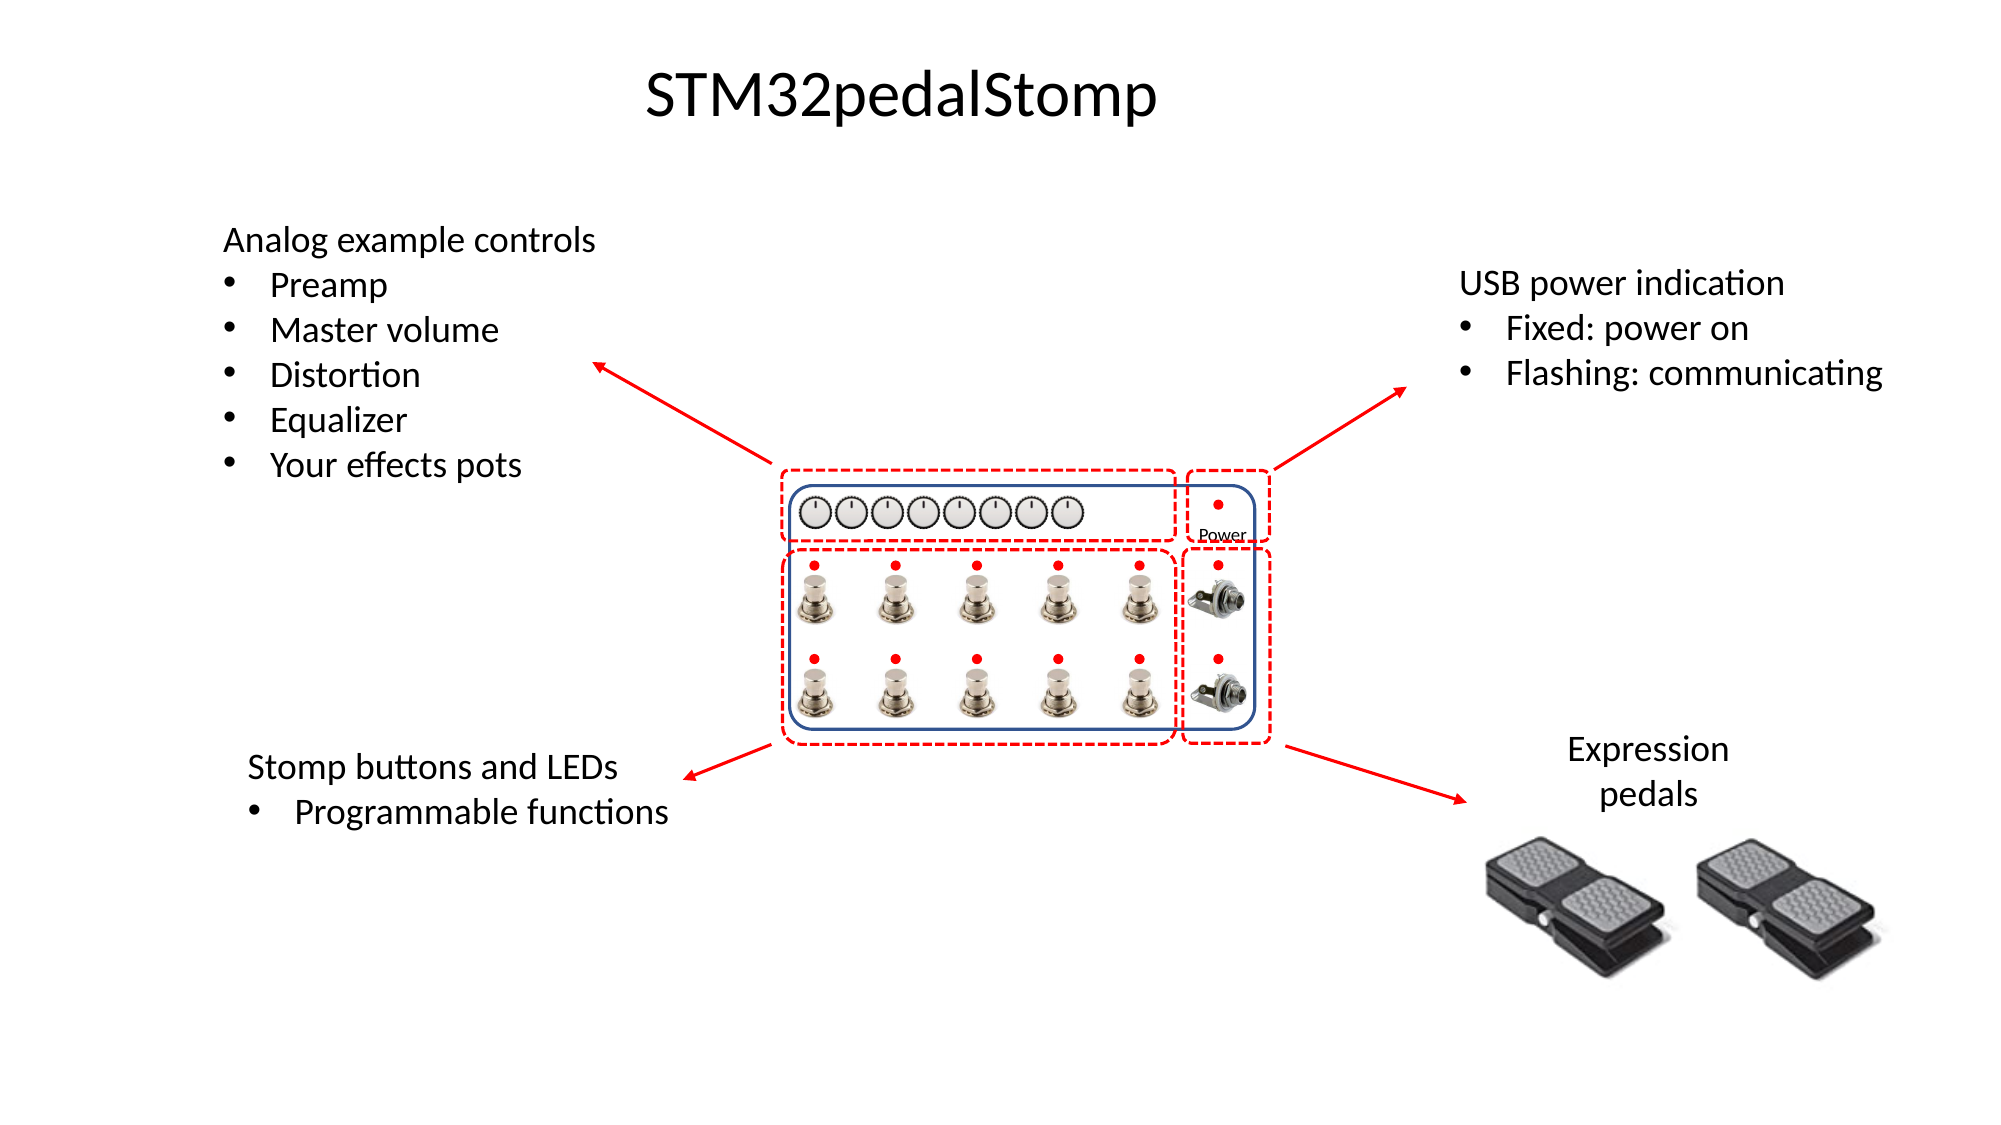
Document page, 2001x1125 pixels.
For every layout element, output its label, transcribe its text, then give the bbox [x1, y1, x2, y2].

text_box [951, 668, 1003, 719]
text_box [809, 560, 820, 571]
text_box [1134, 653, 1145, 665]
text_box [870, 495, 905, 530]
text_box [978, 495, 1013, 530]
text_box [1014, 495, 1049, 530]
text_box Power [1183, 515, 1253, 553]
text_box [834, 495, 869, 530]
picture [1190, 664, 1247, 722]
text_box [890, 560, 901, 571]
picture [1187, 570, 1245, 628]
text_box [1053, 560, 1064, 571]
text_box STM32pedalStomp [630, 42, 1175, 138]
text_box [1113, 668, 1166, 719]
text_box [1134, 560, 1145, 571]
text_box [1032, 574, 1085, 625]
text_box USB power indication Fixed: power on Flashing: communicating [1444, 250, 1899, 401]
text_box [1213, 499, 1224, 510]
text_box [1113, 574, 1166, 625]
picture [1472, 802, 1894, 1016]
text_box [809, 653, 820, 665]
text_box [1213, 560, 1224, 571]
text_box [870, 668, 922, 719]
text_box Stomp buttons and LEDs Programmable functions [233, 734, 685, 840]
text_box Expression pedals [1552, 716, 1746, 821]
text_box [1050, 495, 1085, 530]
text_box [792, 668, 841, 719]
text_box [798, 495, 833, 530]
text_box [951, 574, 1003, 625]
text_box [792, 574, 841, 625]
text_box [1053, 653, 1064, 665]
text_box [971, 653, 983, 665]
text_box [942, 495, 977, 530]
text_box [971, 560, 983, 571]
text_box Power [1257, 515, 1262, 547]
text_box [1032, 668, 1085, 719]
text_box [890, 653, 901, 665]
text_box Analog example controls Preamp Master volume Distortion Equalizer Your effects pots [208, 207, 612, 493]
text_box [906, 495, 941, 530]
text_box [870, 574, 922, 625]
text_box [1213, 653, 1224, 665]
